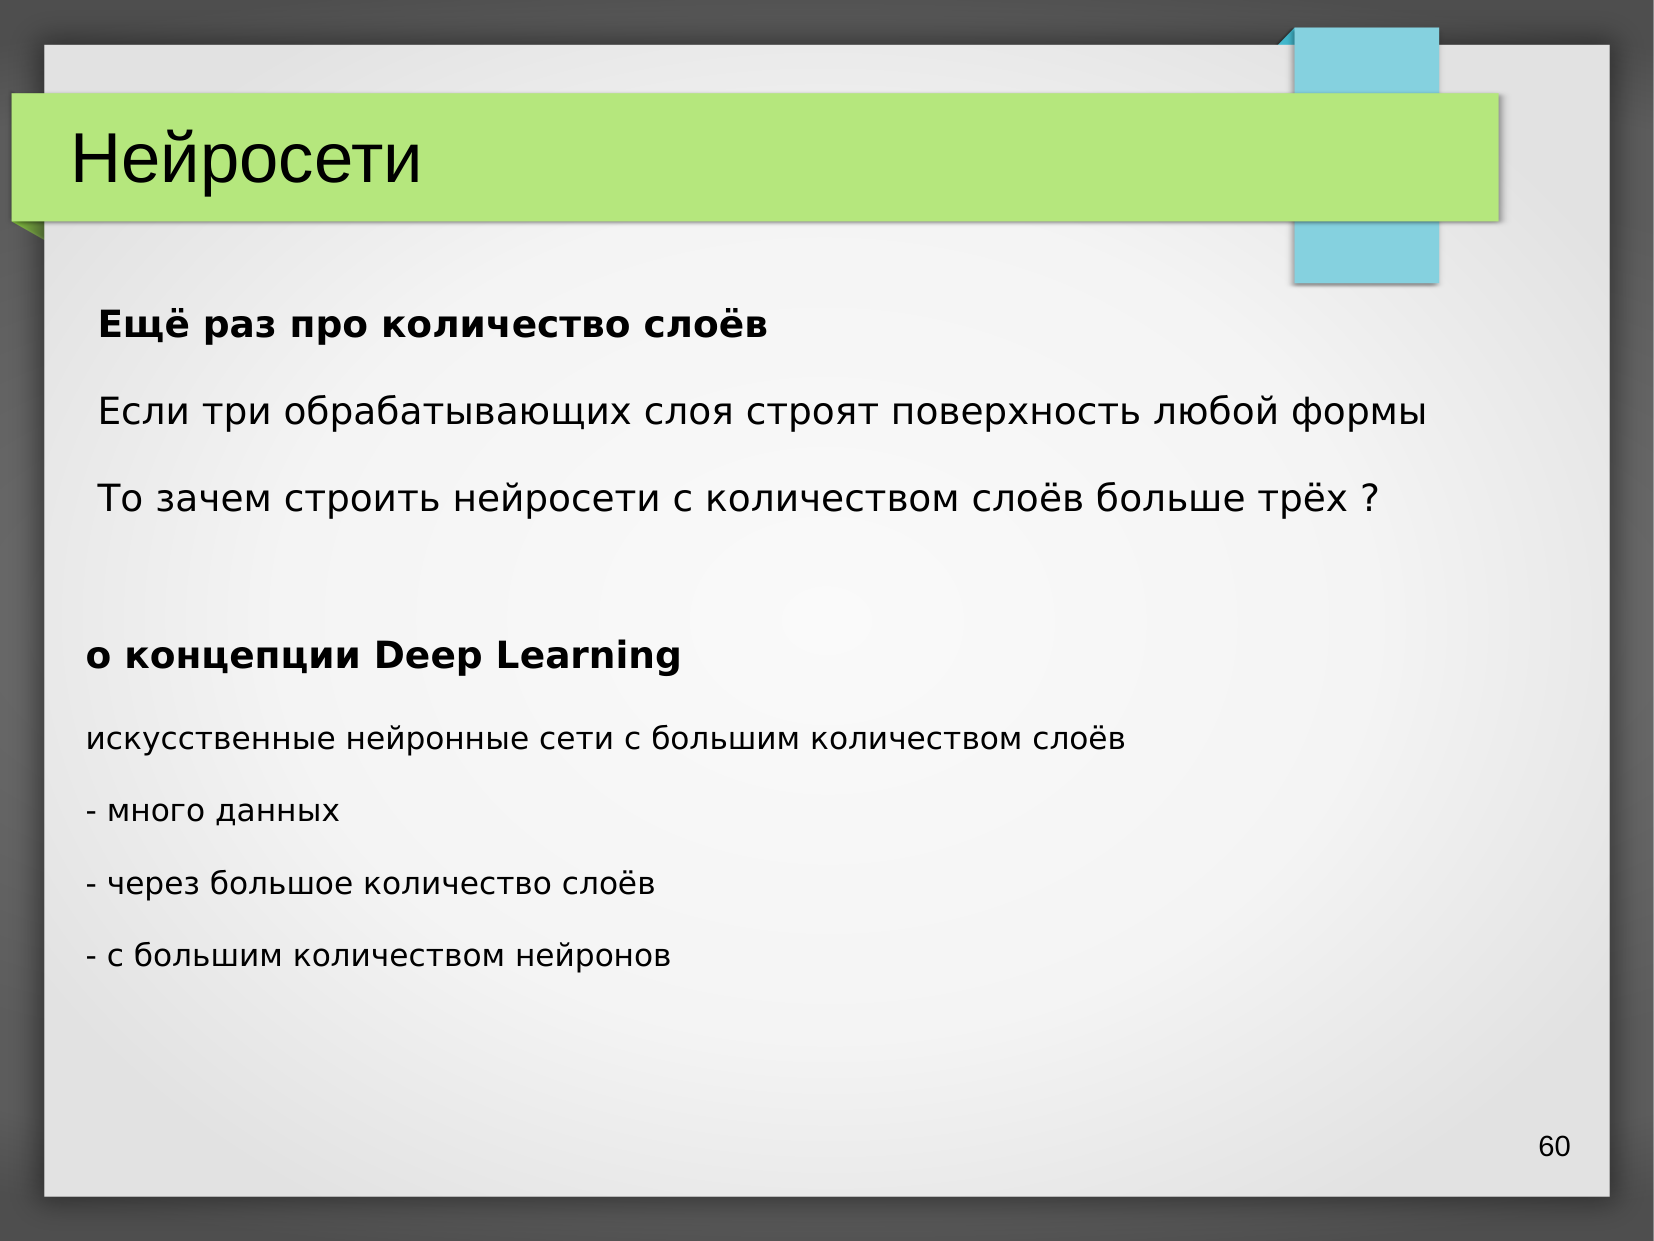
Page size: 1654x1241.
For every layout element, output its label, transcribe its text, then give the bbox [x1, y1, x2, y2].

picture [0, 0, 1654, 1241]
text_box о концепции Deep Learning искусственные нейронные сети с большим количеством слоёв - много данных - через большое количество слоёв - с большим количеством нейронов [70, 625, 1453, 1170]
title Нейросети [70, 118, 1205, 199]
text_box Ещё раз про количество слоёв Если три обрабатывающих слоя строят поверхность любой формы То зачем строить нейросети с количеством слоёв больше трёх ? [82, 295, 1489, 541]
